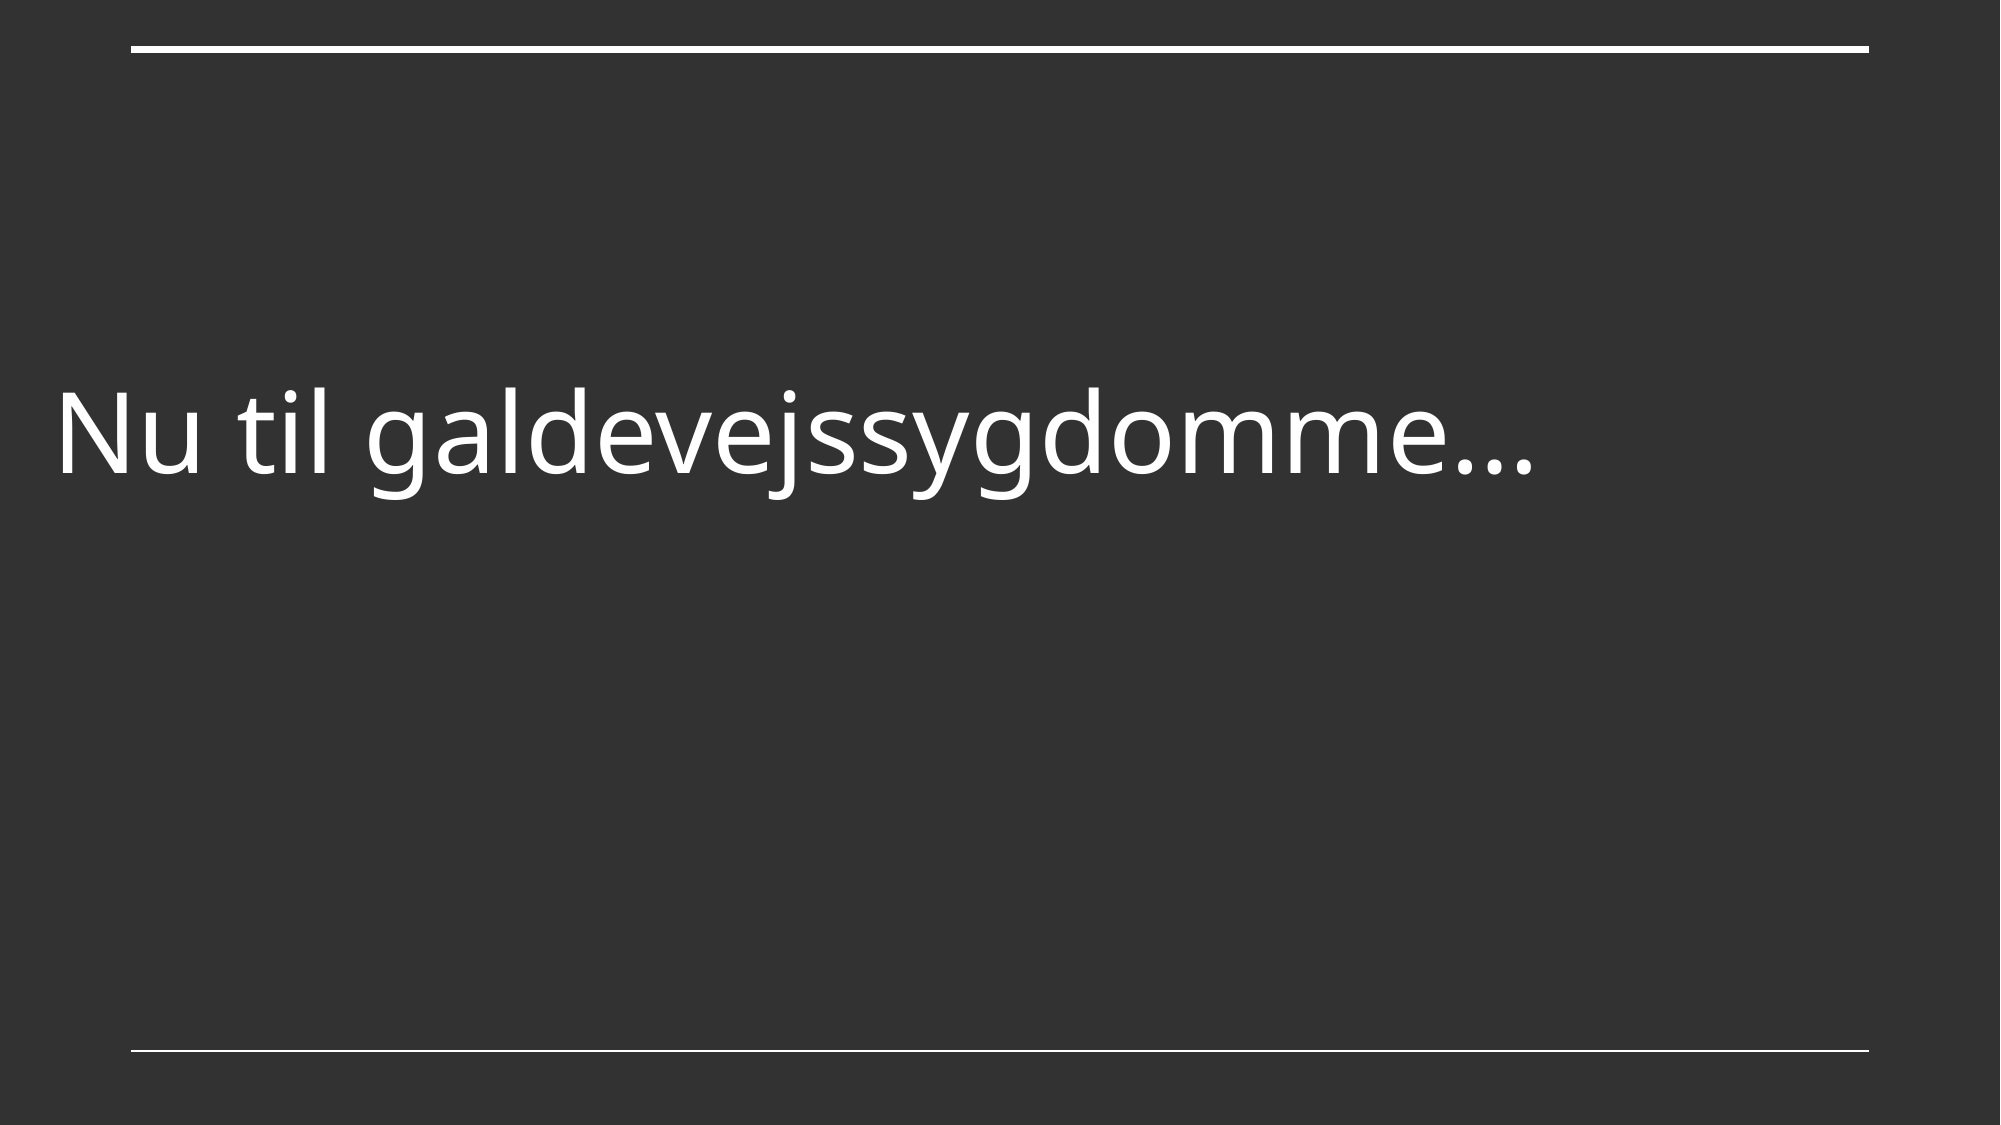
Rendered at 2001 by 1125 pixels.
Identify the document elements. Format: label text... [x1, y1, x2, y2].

list Nu til galdevejssygdomme… [37, 219, 1792, 906]
